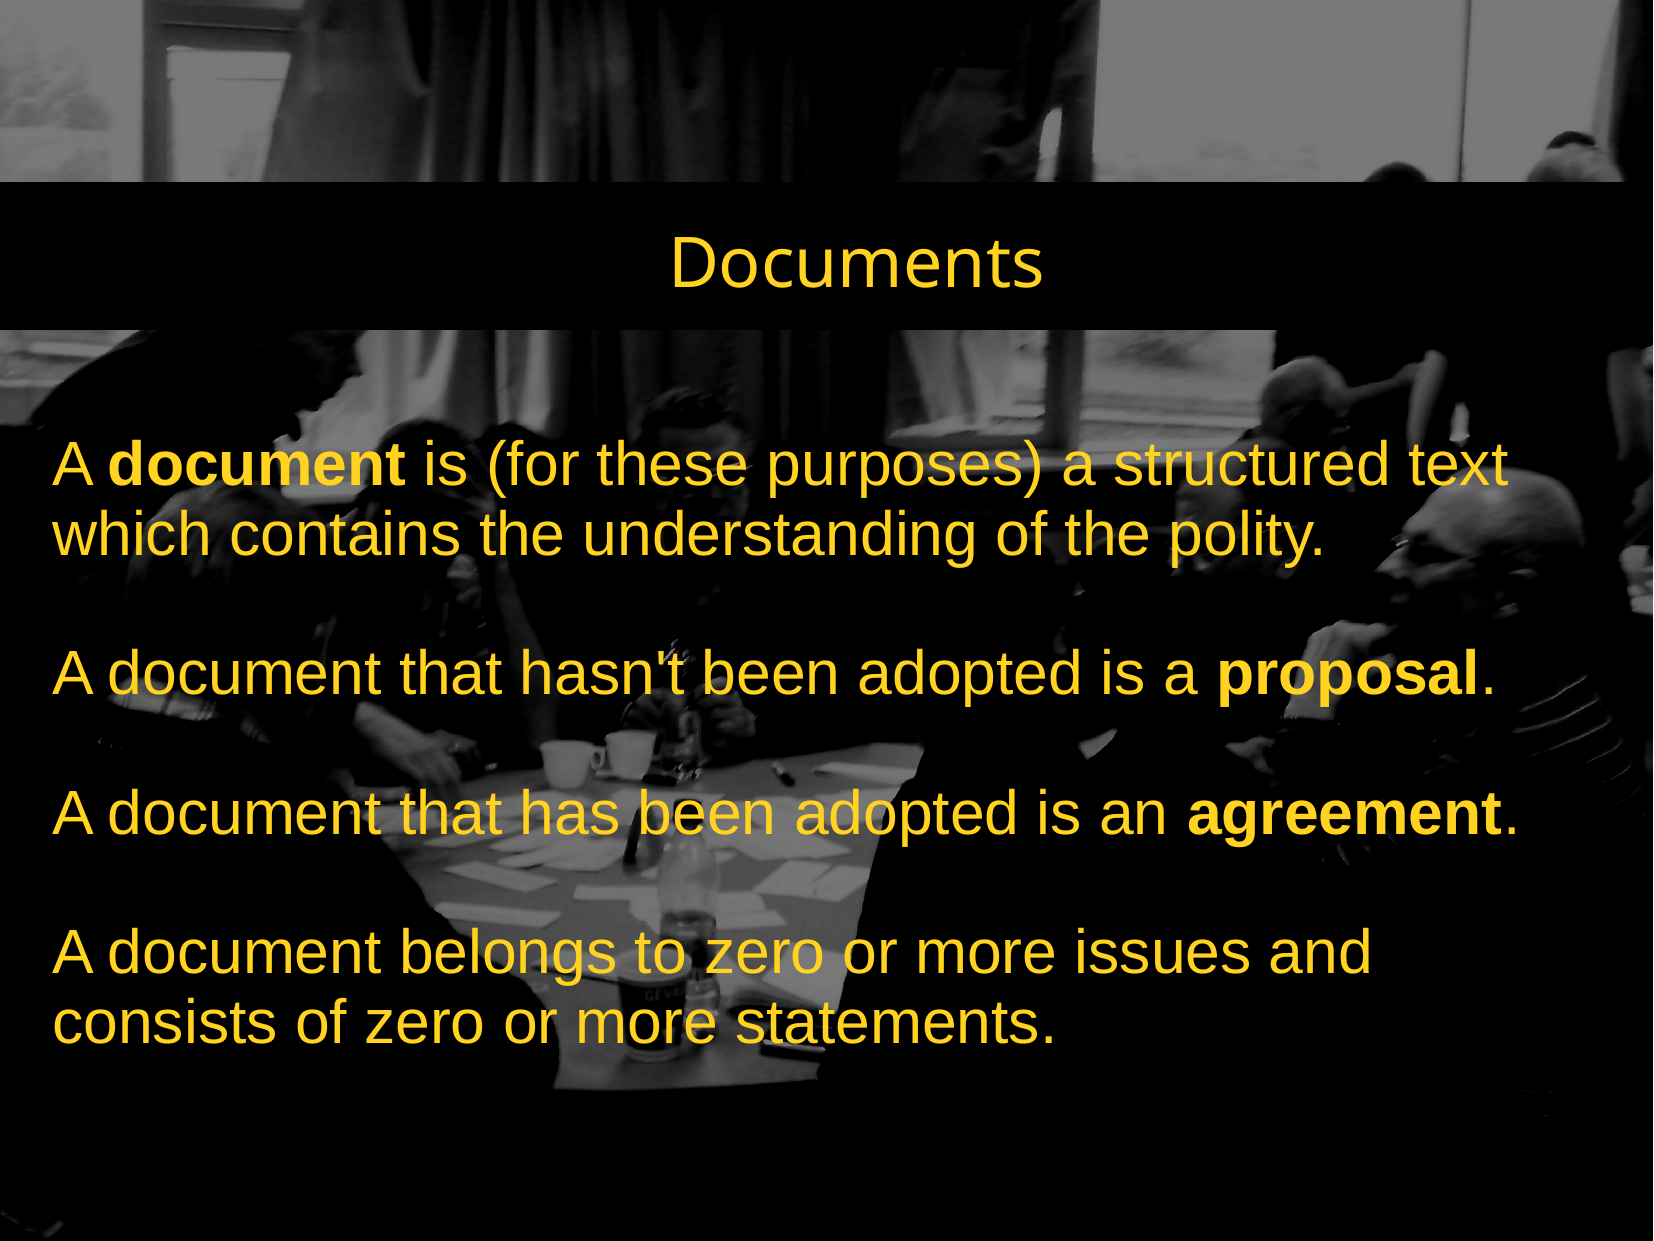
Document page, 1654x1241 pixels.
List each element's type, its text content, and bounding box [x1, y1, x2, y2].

text_box A document is (for these purposes) a structured text which contains the understanding of the polity. A document that hasn't been adopted is a proposal. A document that has been adopted is an agreement. A document belongs to zero or more issues and consists of zero or more statements. [37, 421, 1613, 1106]
text_box [0, 182, 1653, 330]
picture [0, 330, 1653, 1241]
list Documents [25, 212, 1639, 310]
picture [0, 0, 1653, 182]
